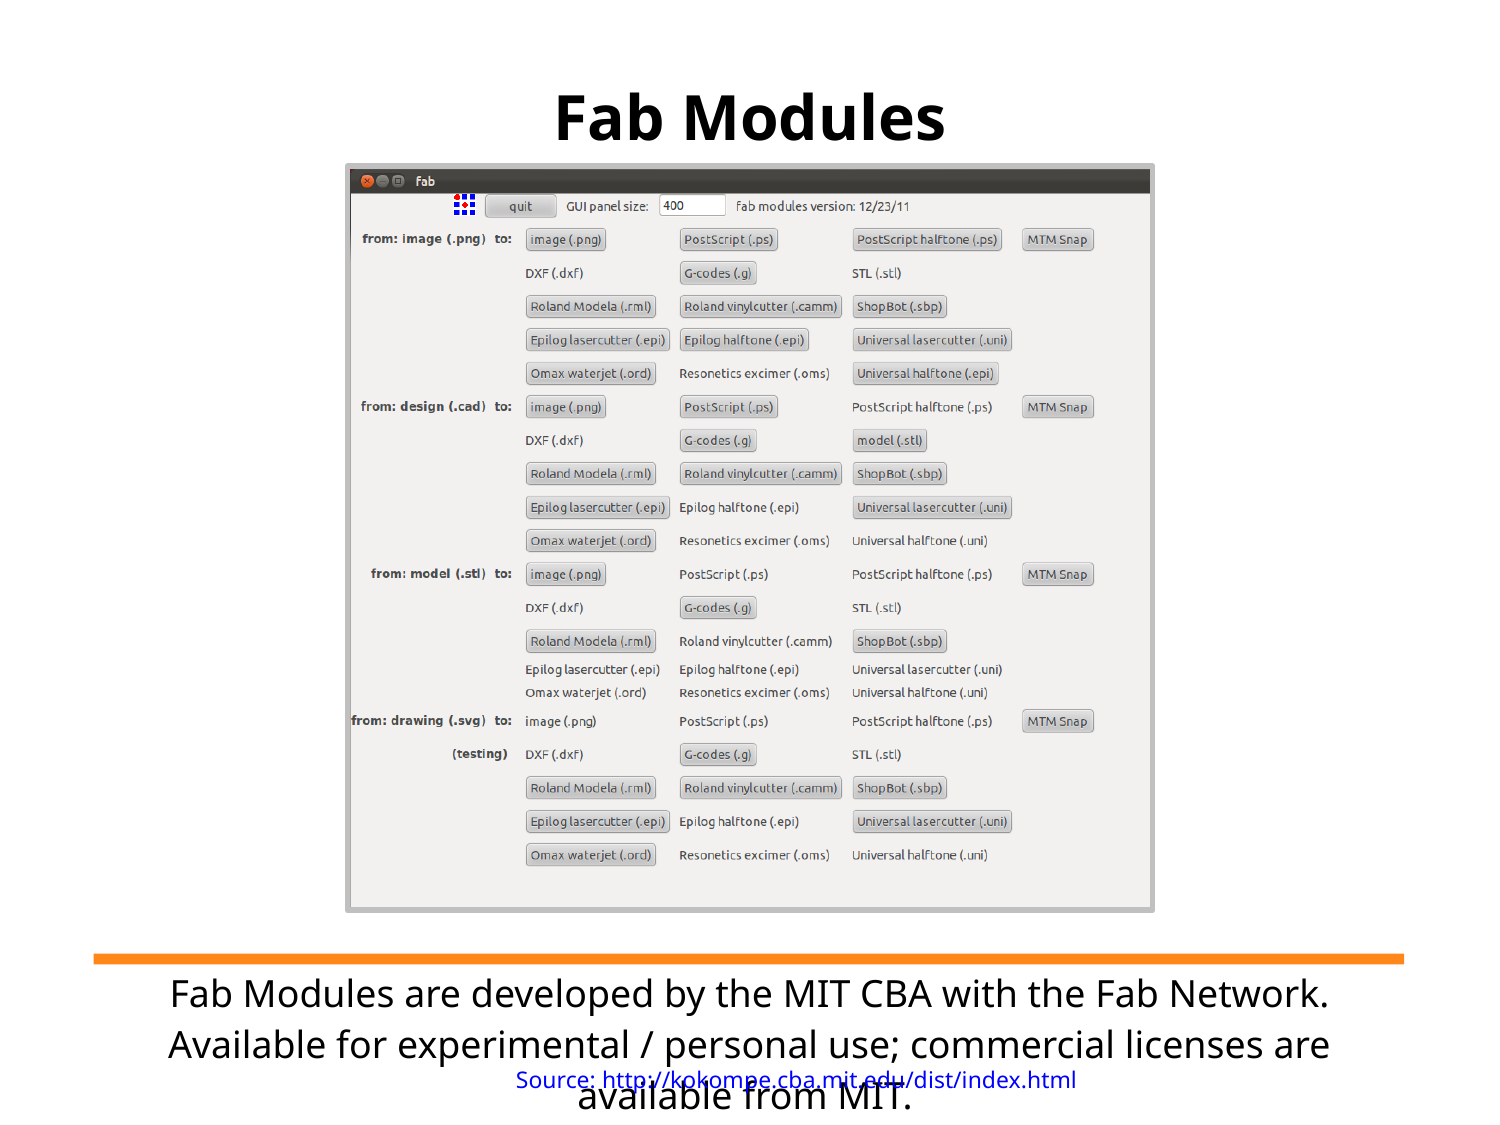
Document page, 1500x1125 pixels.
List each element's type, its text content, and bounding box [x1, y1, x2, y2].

title Fab Modules [75, 44, 1426, 188]
picture [0, 0, 1500, 1125]
text_box Fab Modules are developed by the MIT CBA with the Fab Network. Available for experimental / personal use; commercial licenses are available from MIT. [110, 960, 1390, 1064]
text_box Source: http://kokompe.cba.mit.edu/dist/index.html [501, 1056, 999, 1098]
